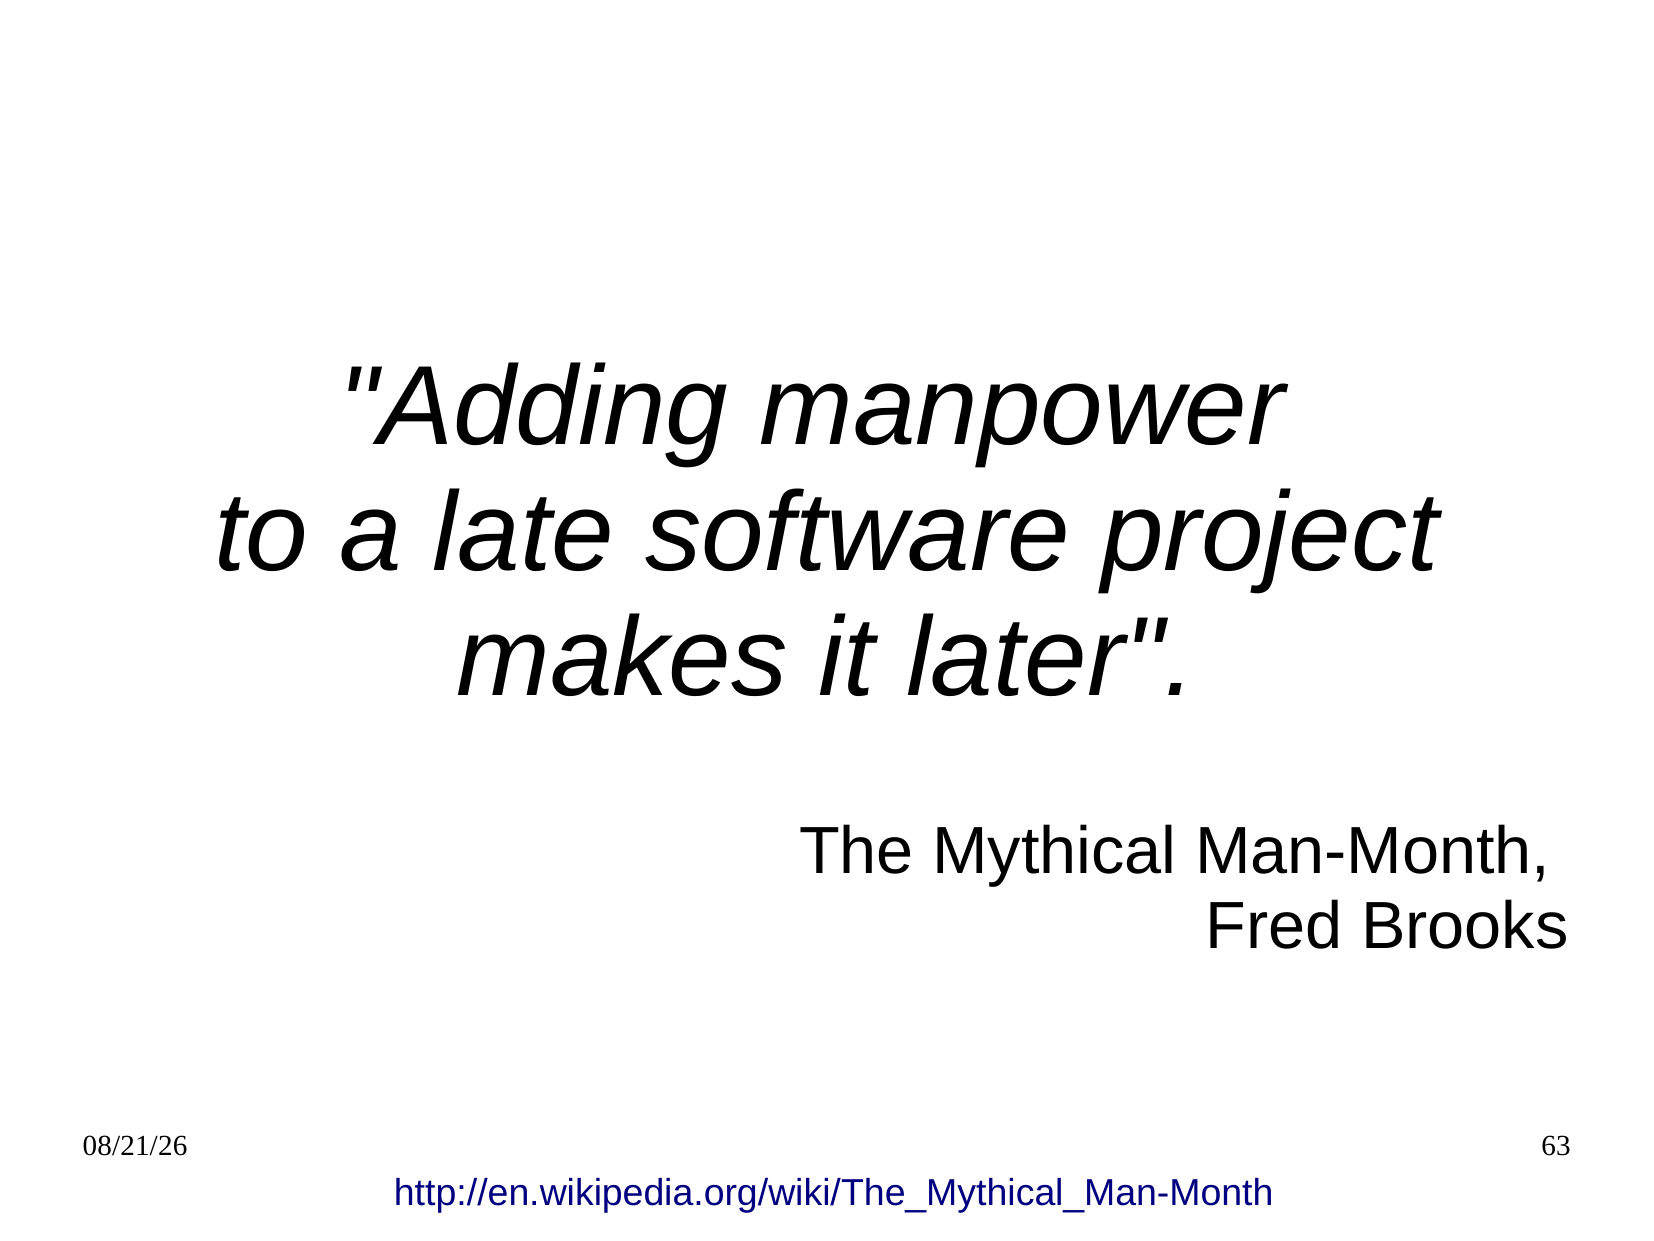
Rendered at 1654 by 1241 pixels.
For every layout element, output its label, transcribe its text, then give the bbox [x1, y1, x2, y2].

text_box http://en.wikipedia.org/wiki/The_Mythical_Man-Month [379, 1163, 1313, 1221]
subtitle The Mythical Man-Month, Fred Brooks [80, 783, 1570, 993]
title "Adding manpower to a late software project makes it later". [82, 342, 1571, 720]
